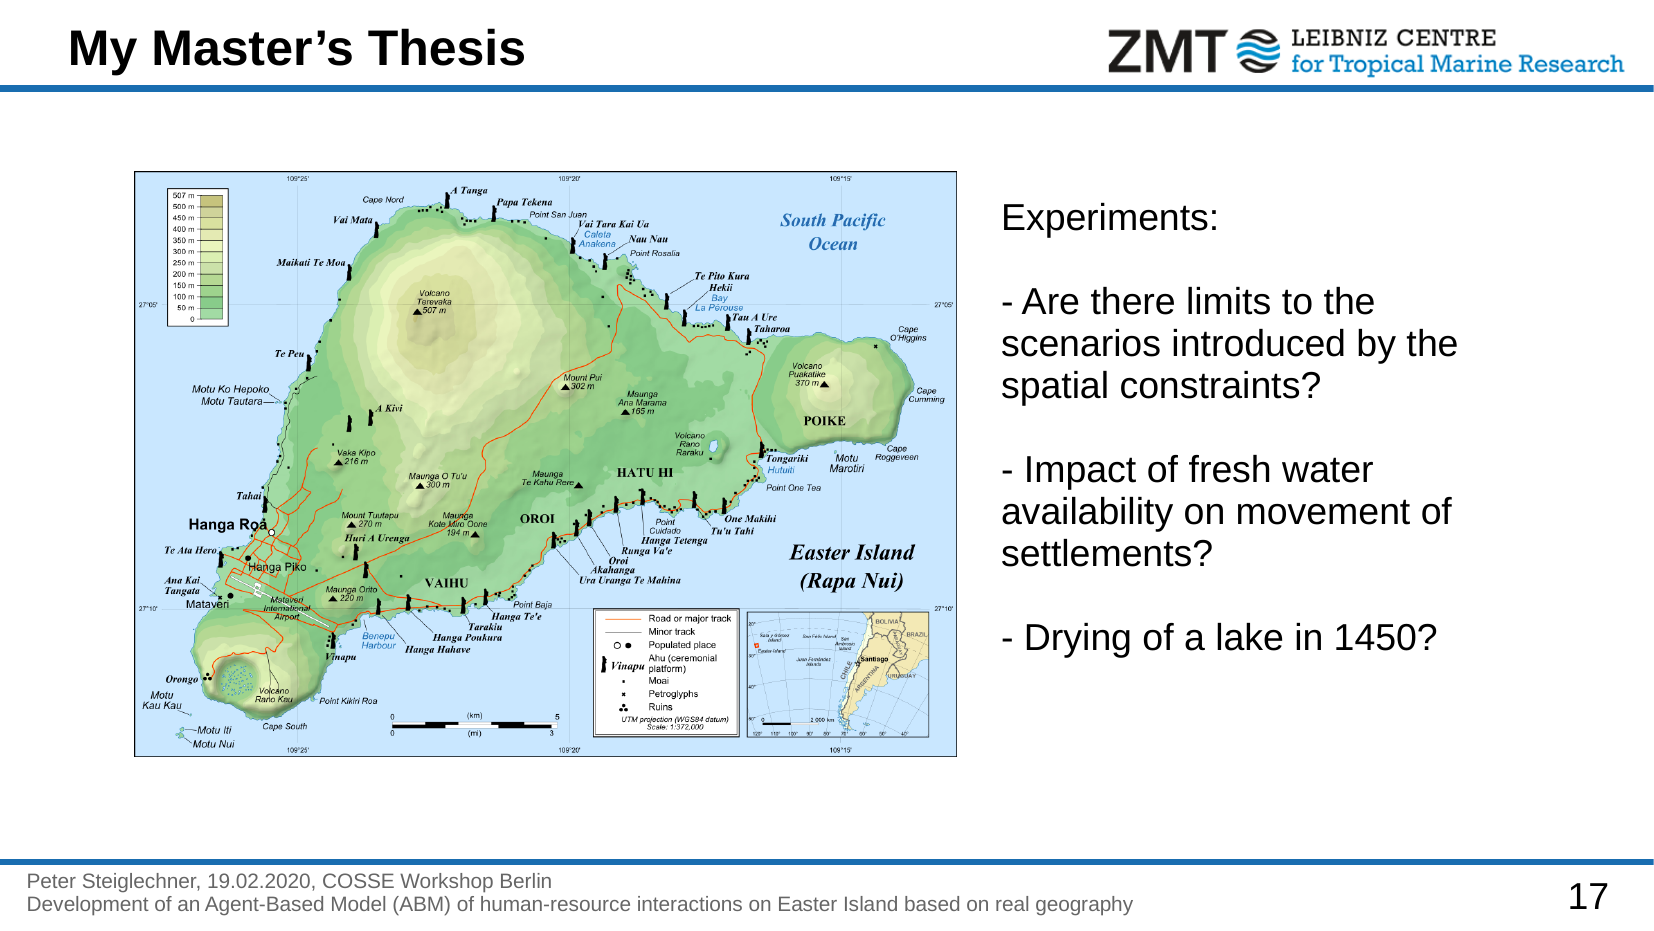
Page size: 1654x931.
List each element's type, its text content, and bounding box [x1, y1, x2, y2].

text_box Experiments: - Are there limits to the scenarios introduced by the spatial constraints? - Impact of fresh water availability on movement of settlements? - Drying of a lake in 1450? [986, 188, 1518, 708]
picture [1086, 1, 1654, 85]
text_box 17 [1482, 868, 1625, 925]
text_box My Master’s Thesis [53, 12, 1111, 139]
picture [134, 171, 957, 757]
